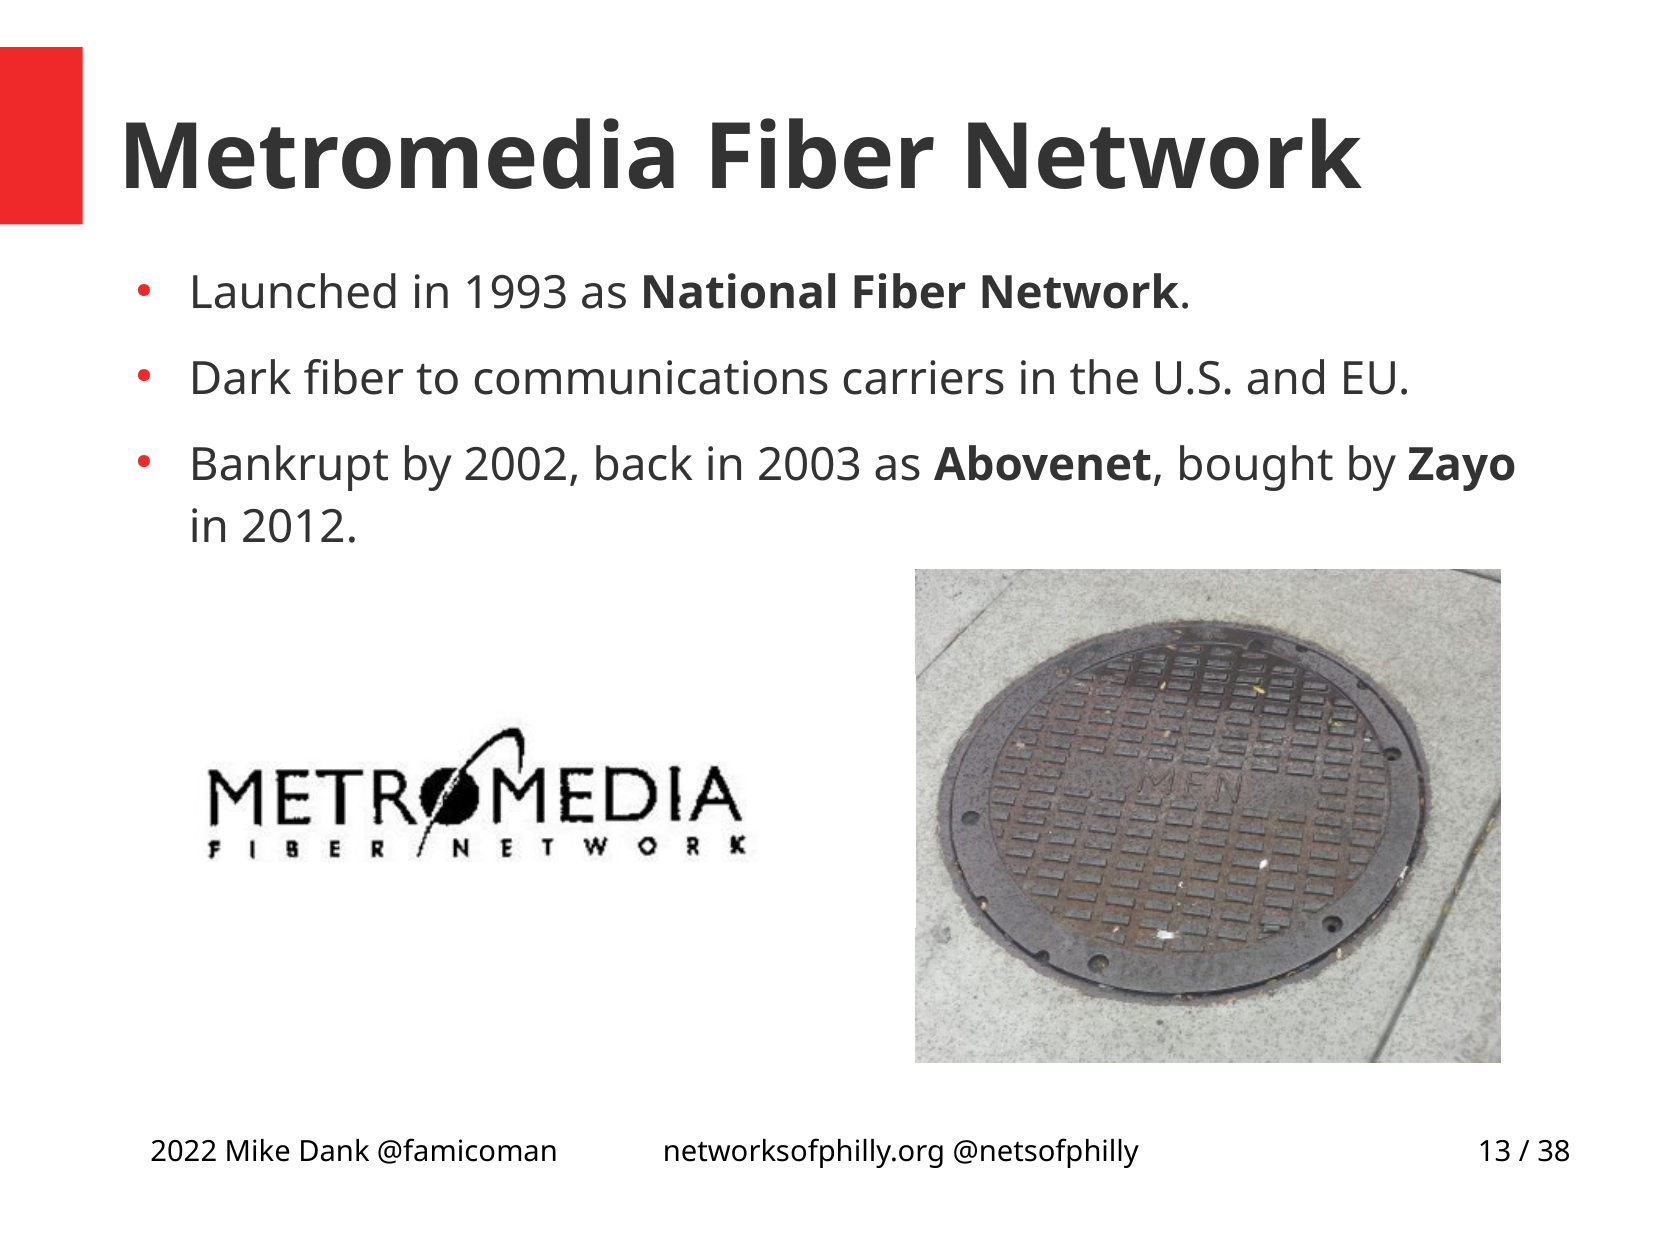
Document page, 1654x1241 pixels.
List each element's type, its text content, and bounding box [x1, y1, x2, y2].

title Metromedia Fiber Network [118, 49, 1571, 257]
list Launched in 1993 as National Fiber Network. Dark fiber to communications carriers in the U.S. and EU. Bankrupt by 2002, back in 2003 as Abovenet, bought by Zayo in 2012. [118, 259, 1536, 980]
picture [133, 569, 1501, 1063]
